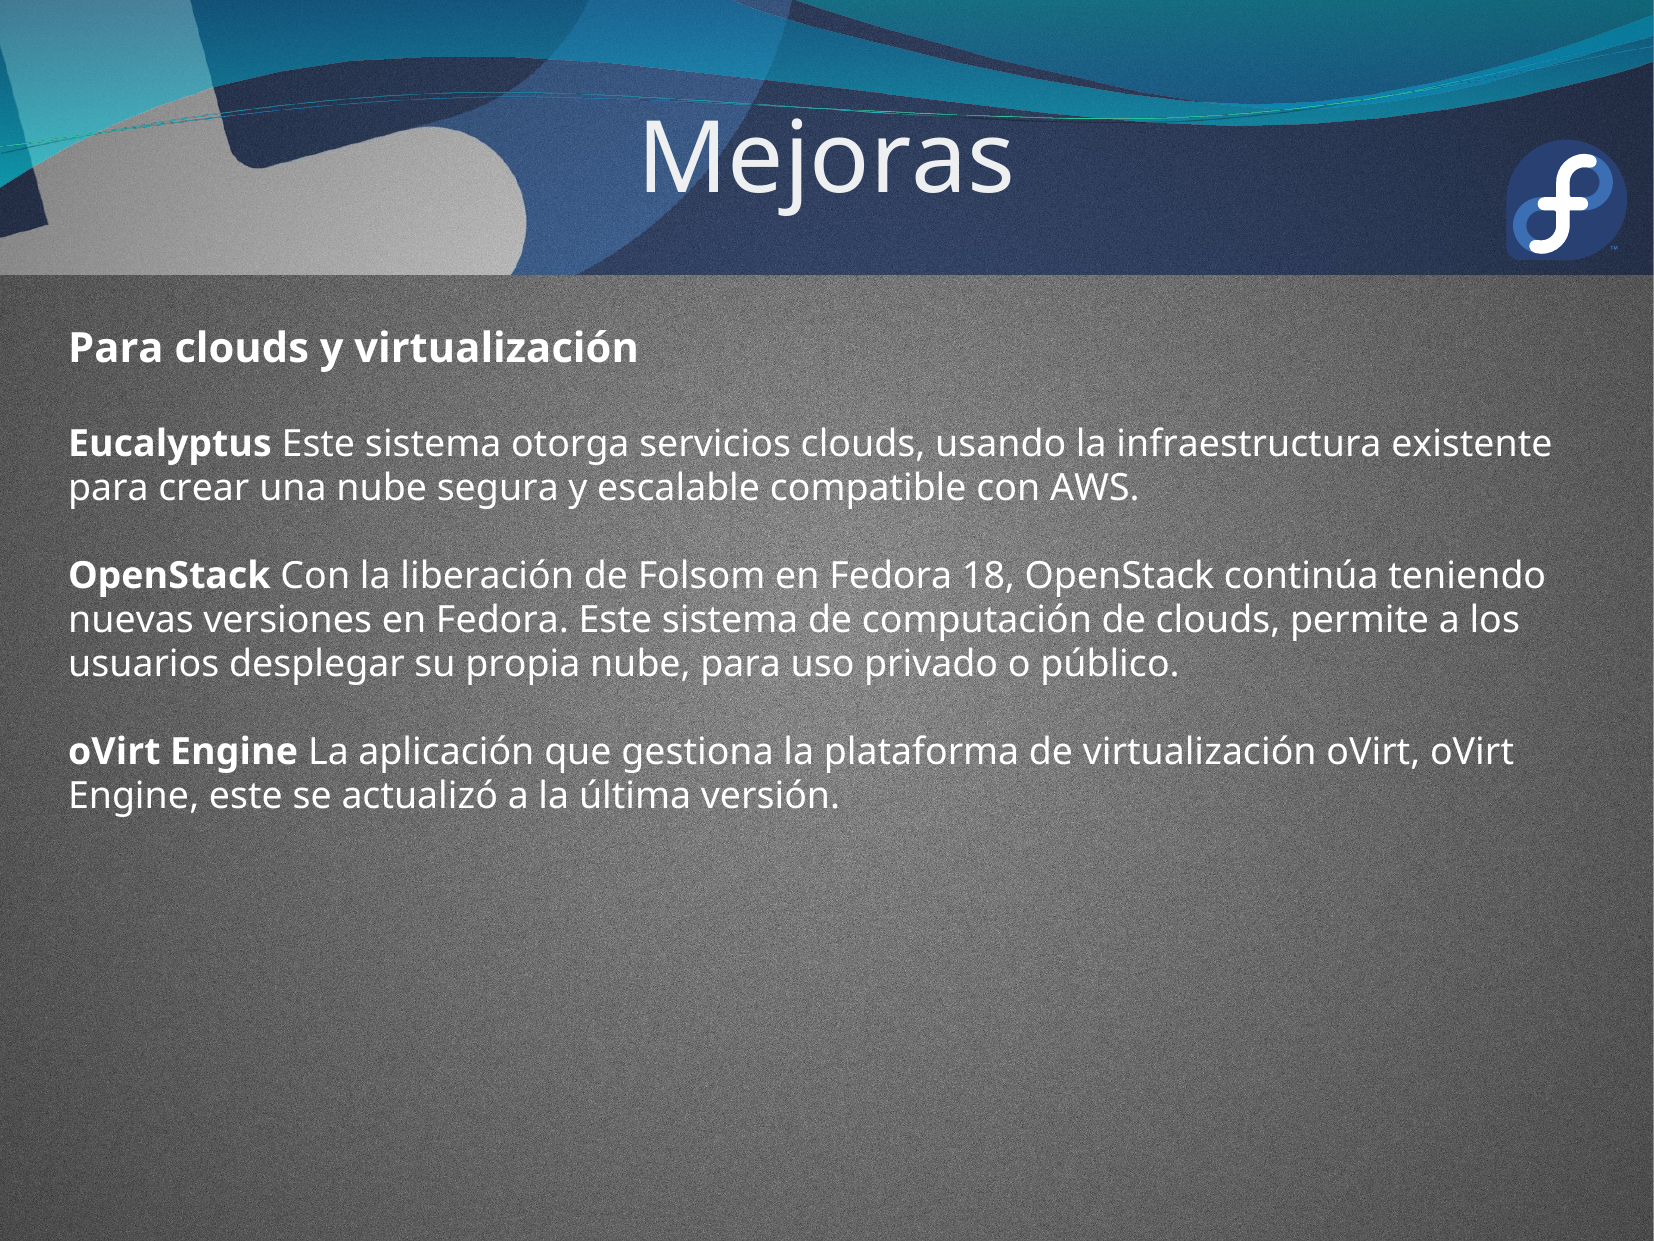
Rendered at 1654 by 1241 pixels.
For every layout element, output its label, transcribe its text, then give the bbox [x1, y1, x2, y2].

text_box Para clouds y virtualización Eucalyptus Este sistema otorga servicios clouds, usando la infraestructura existente para crear una nube segura y escalable compatible con AWS. OpenStack Con la liberación de Folsom en Fedora 18, OpenStack continúa teniendo nuevas versiones en Fedora. Este sistema de computación de clouds, permite a los usuarios desplegar su propia nube, para uso privado o público. oVirt Engine La aplicación que gestiona la plataforma de virtualización oVirt, oVirt Engine, este se actualizó a la última versión. [53, 315, 1589, 826]
picture [0, 0, 1654, 1241]
text_box Mejoras [88, 53, 1565, 260]
